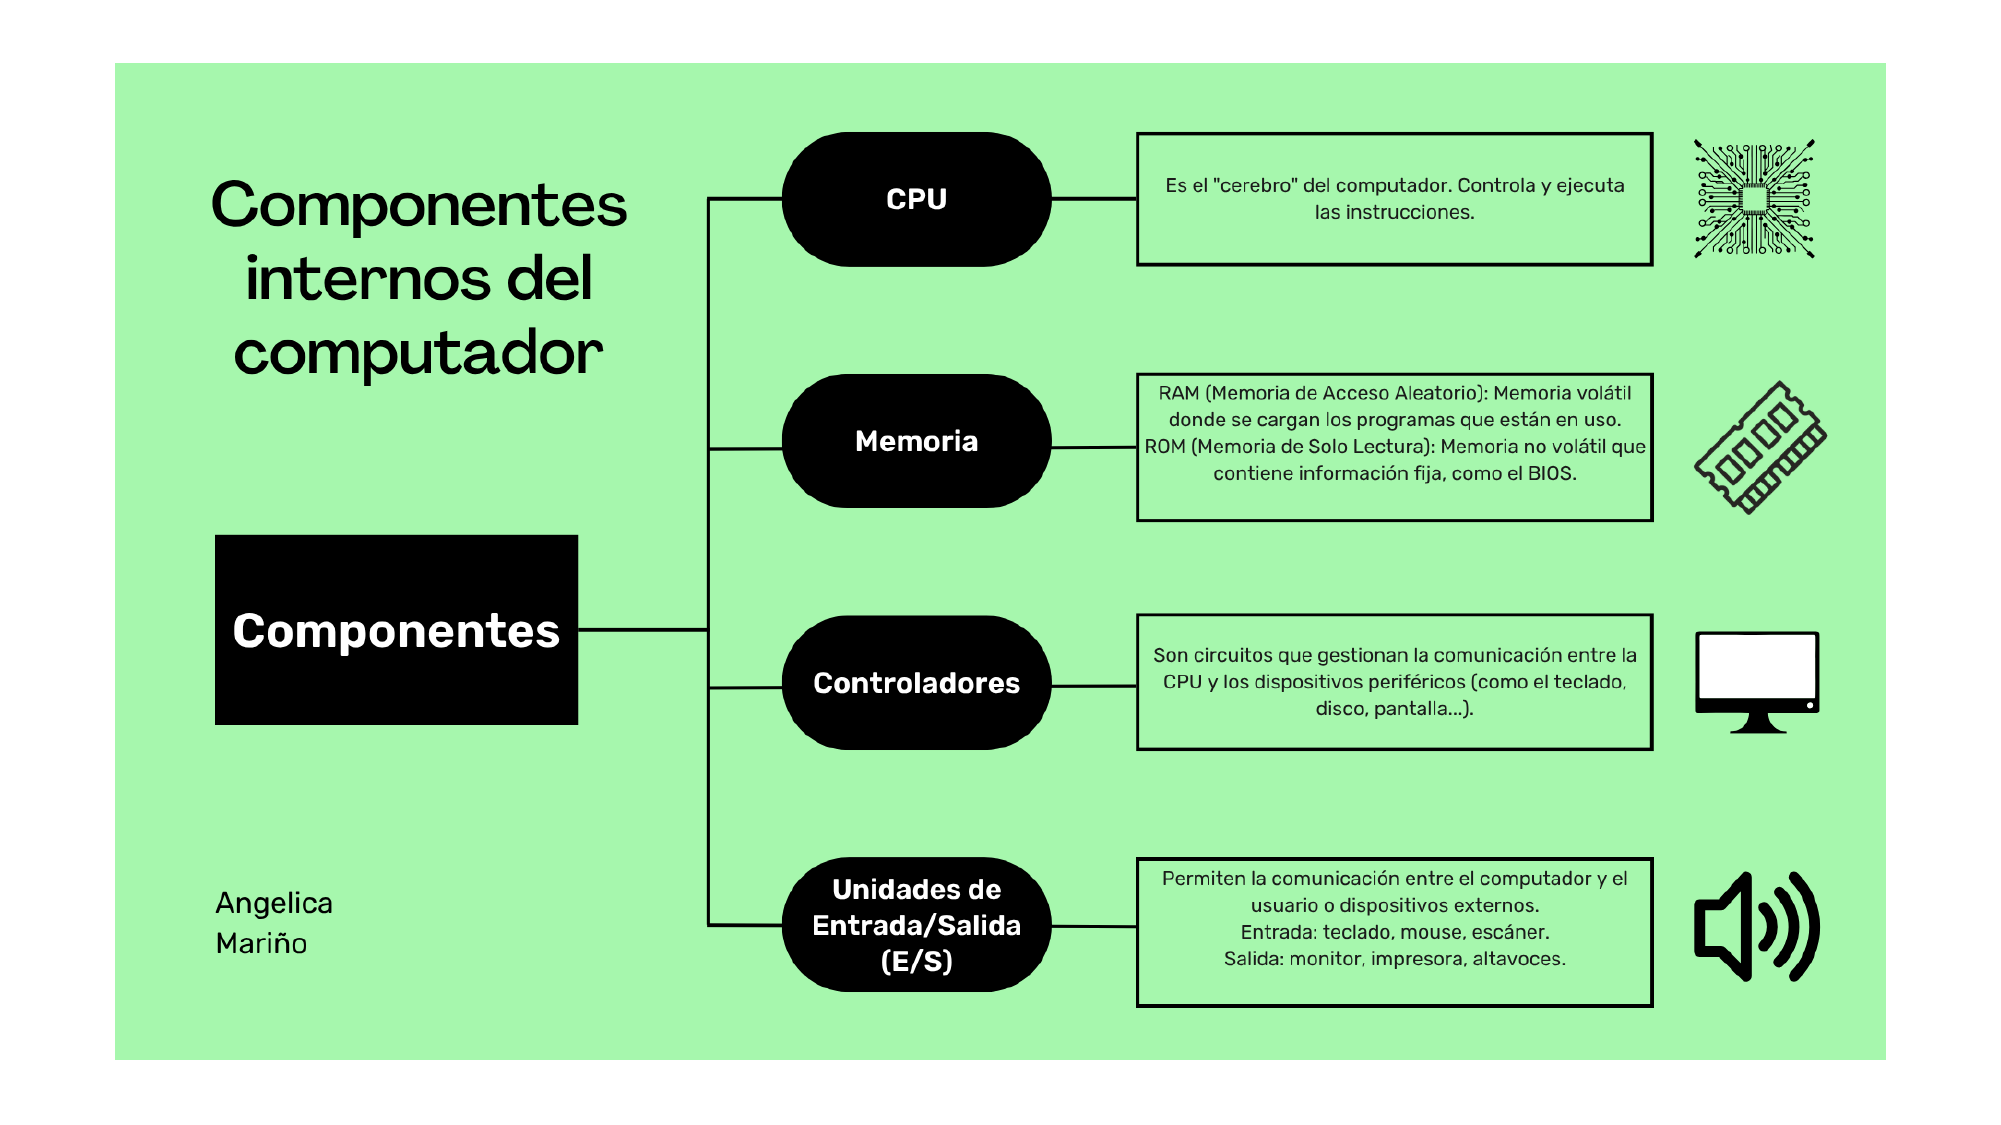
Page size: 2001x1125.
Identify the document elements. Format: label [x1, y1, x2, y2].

picture [115, 64, 1886, 1060]
